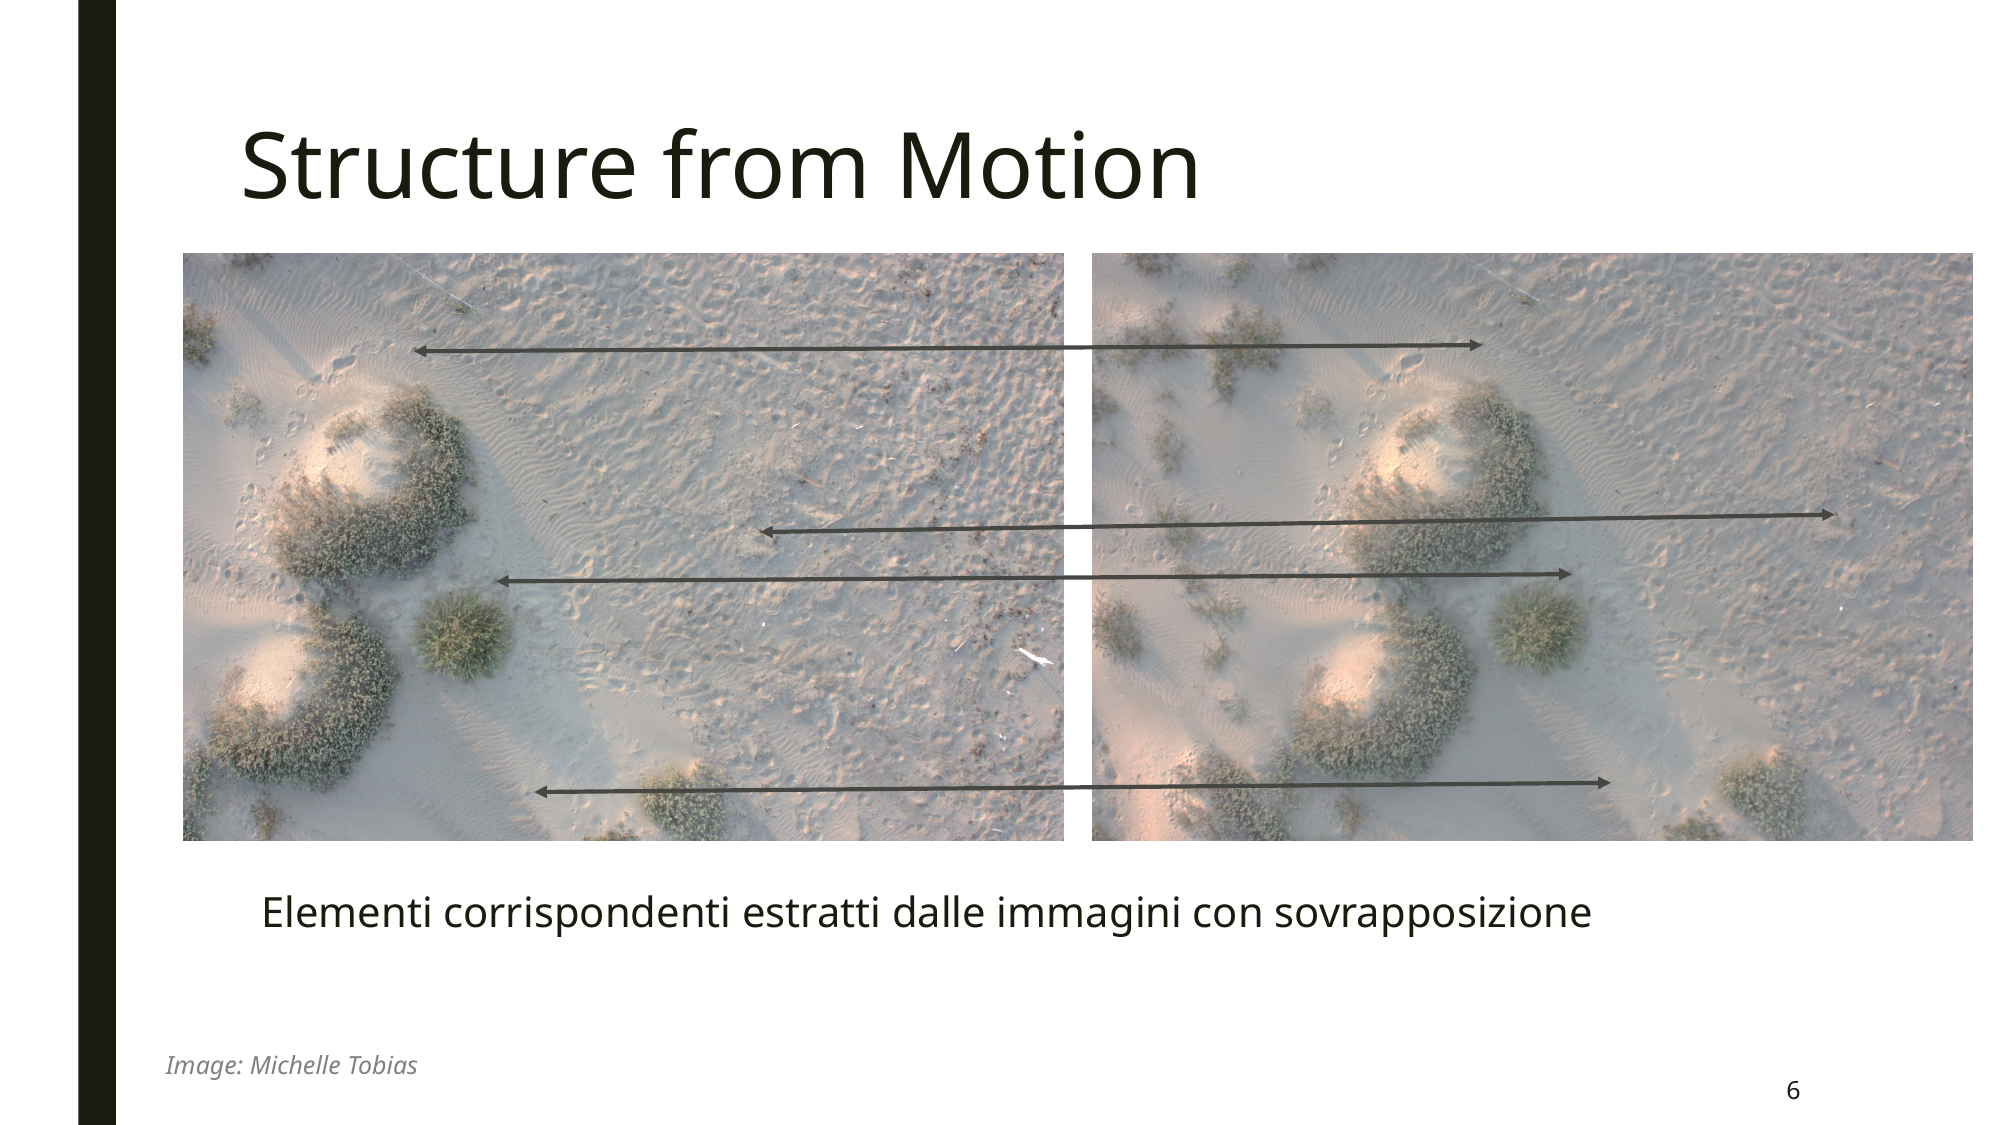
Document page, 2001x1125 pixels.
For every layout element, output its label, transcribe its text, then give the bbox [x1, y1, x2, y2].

slide_number <number> [1553, 1058, 1816, 1125]
text_box Image: Michelle Tobias [151, 1042, 434, 1088]
picture [1092, 253, 1973, 841]
picture [183, 253, 1064, 841]
title Structure from Motion [225, 112, 1800, 345]
list Elementi corrispondenti estratti dalle immagini con sovrapposizione [246, 882, 1920, 1125]
